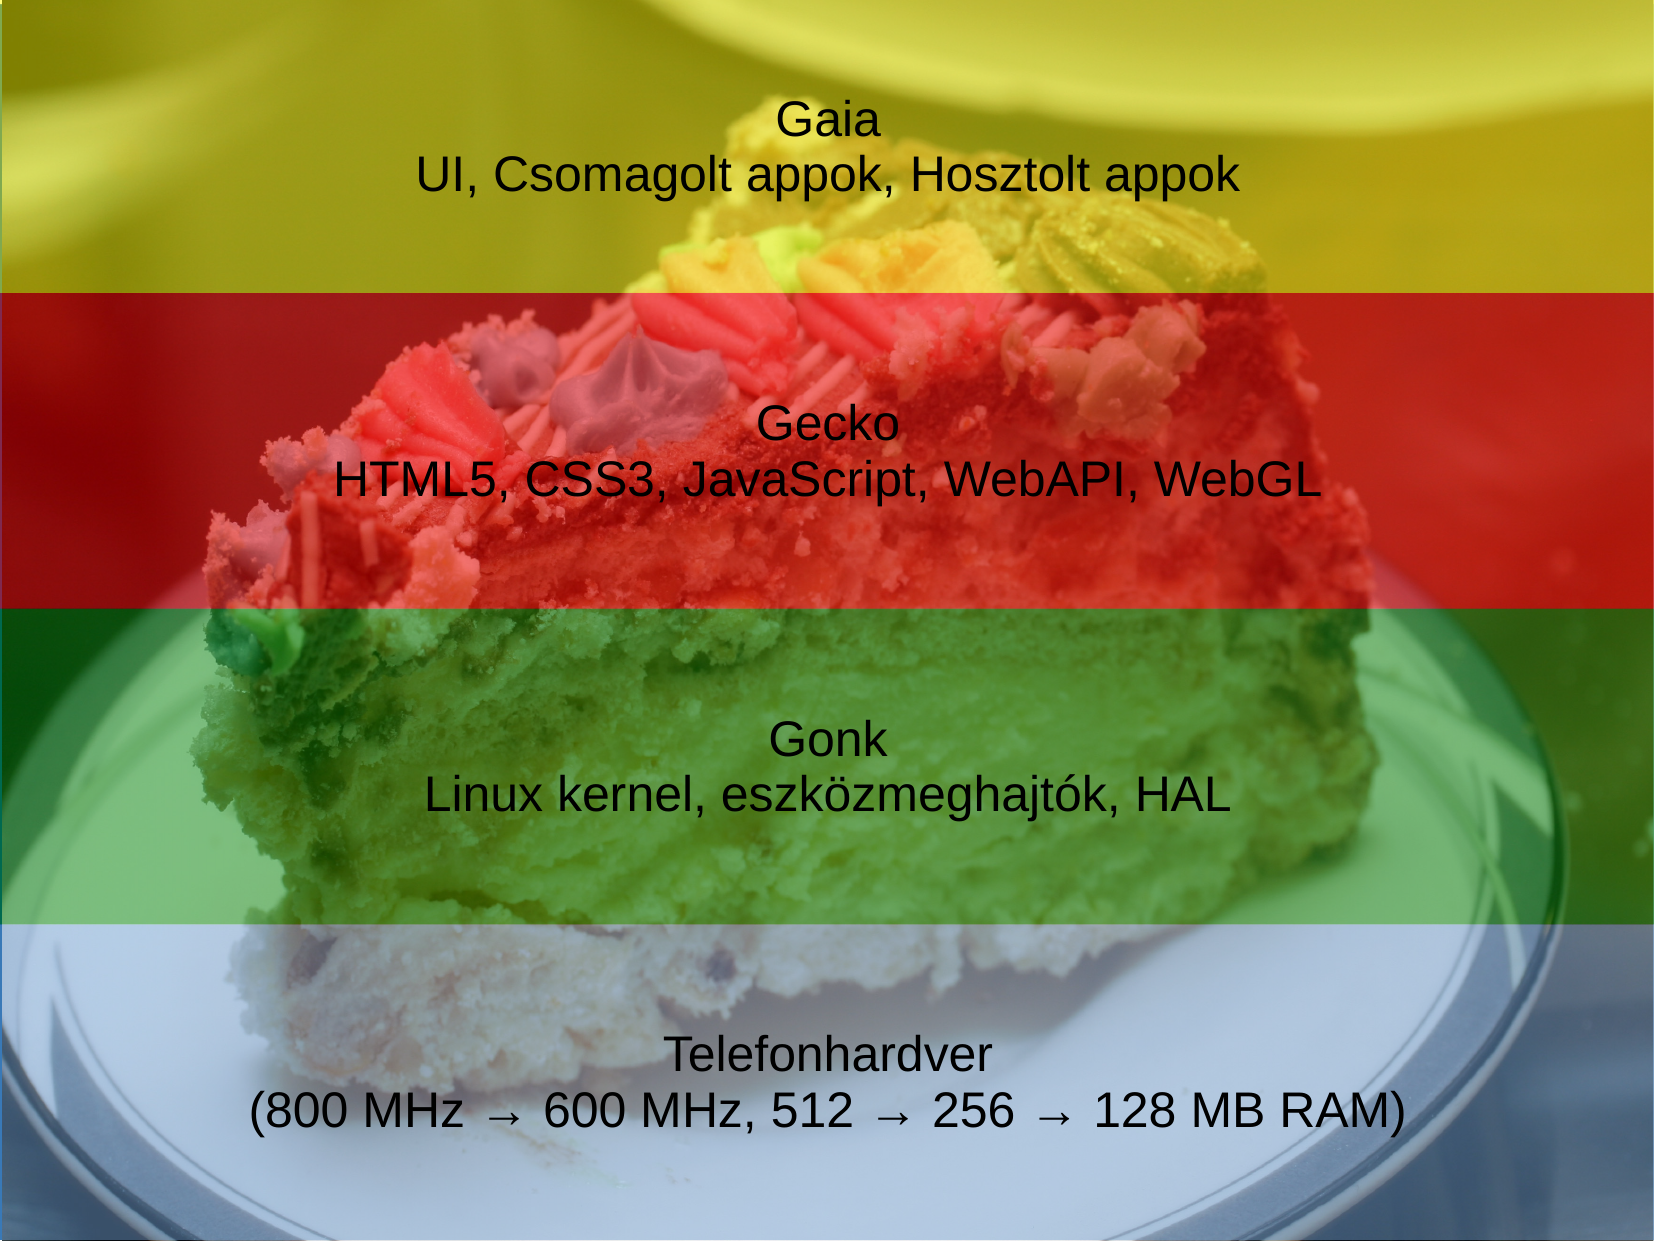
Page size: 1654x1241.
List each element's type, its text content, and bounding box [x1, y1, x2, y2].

text_box Gaia UI, Csomagolt appok, Hosztolt appok [0, 0, 1654, 293]
text_box Gecko HTML5, CSS3, JavaScript, WebAPI, WebGL [0, 293, 1654, 609]
text_box Telefonhardver (800 MHz → 600 MHz, 512 → 256 → 128 MB RAM) [0, 925, 1654, 1241]
text_box Gonk Linux kernel, eszközmeghajtók, HAL [0, 609, 1654, 925]
